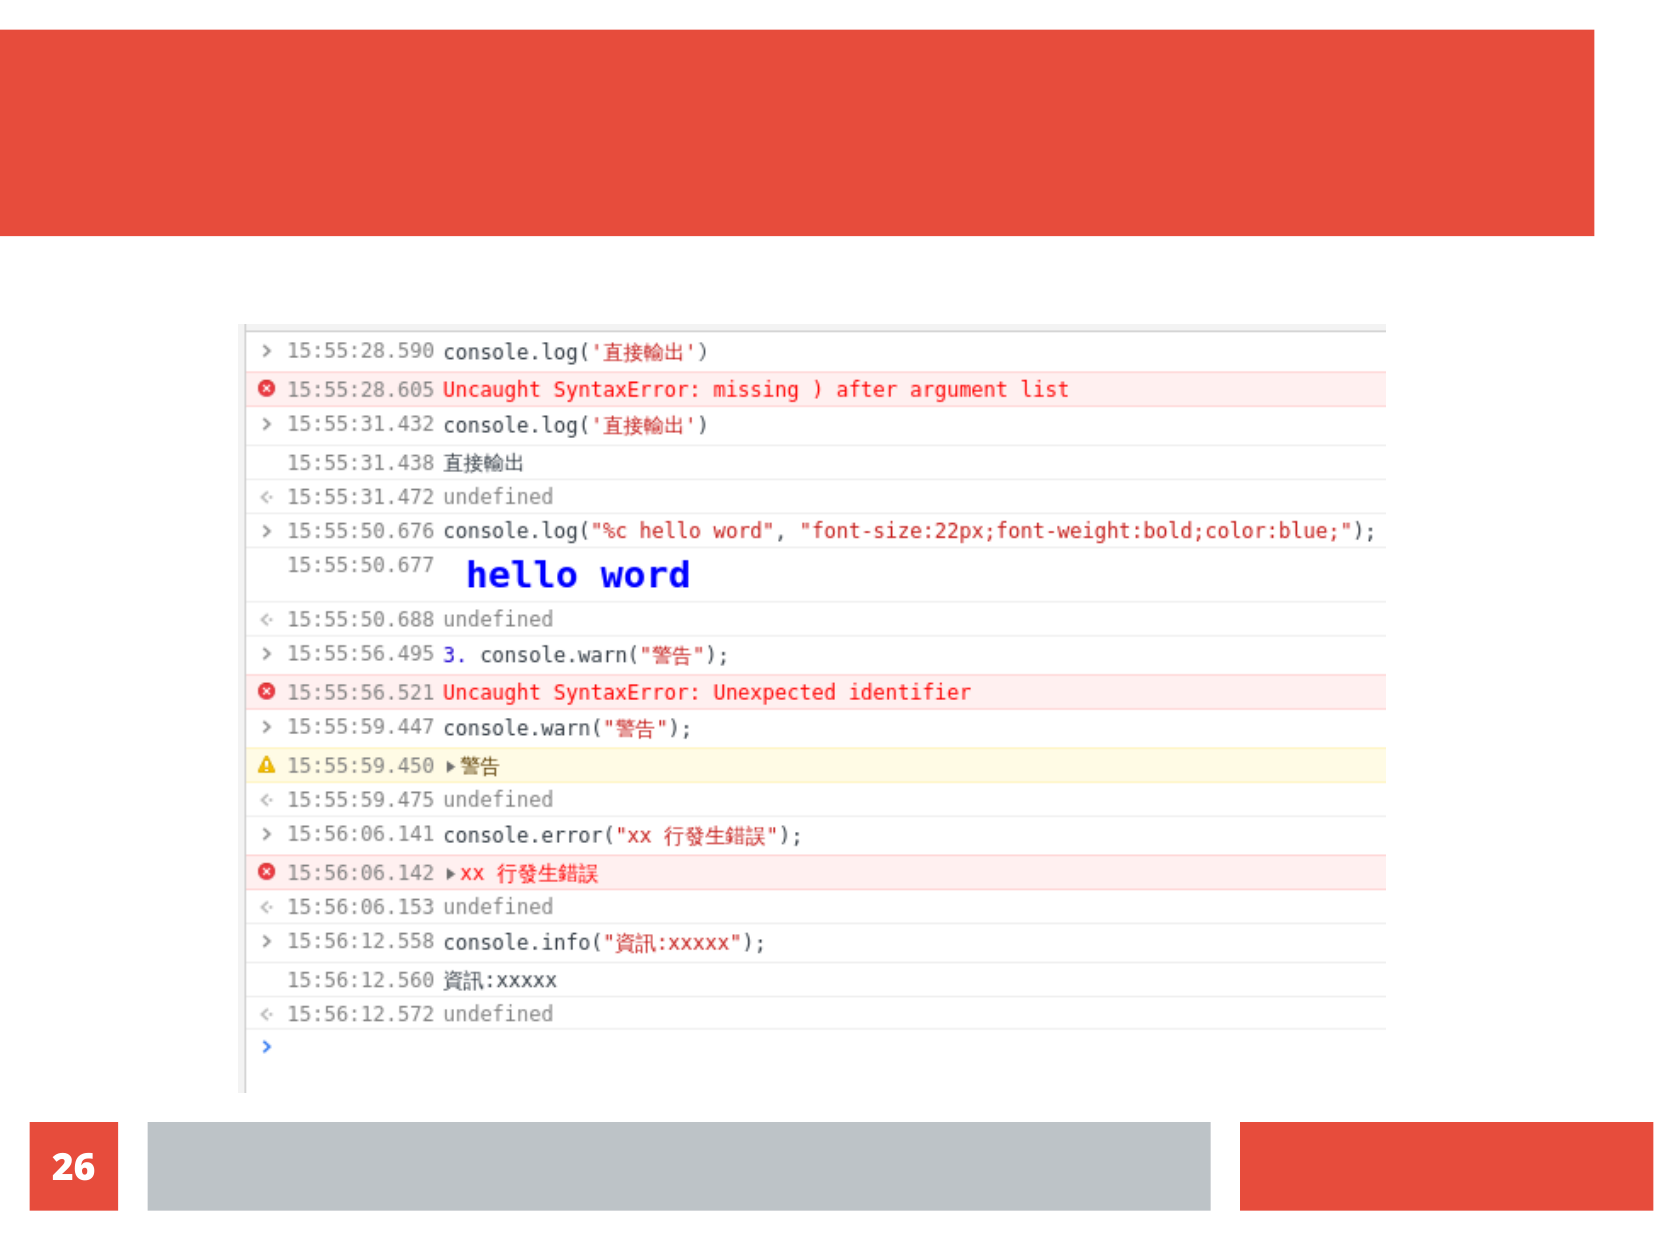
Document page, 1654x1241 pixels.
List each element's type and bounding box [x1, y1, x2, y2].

picture [238, 324, 1386, 1093]
